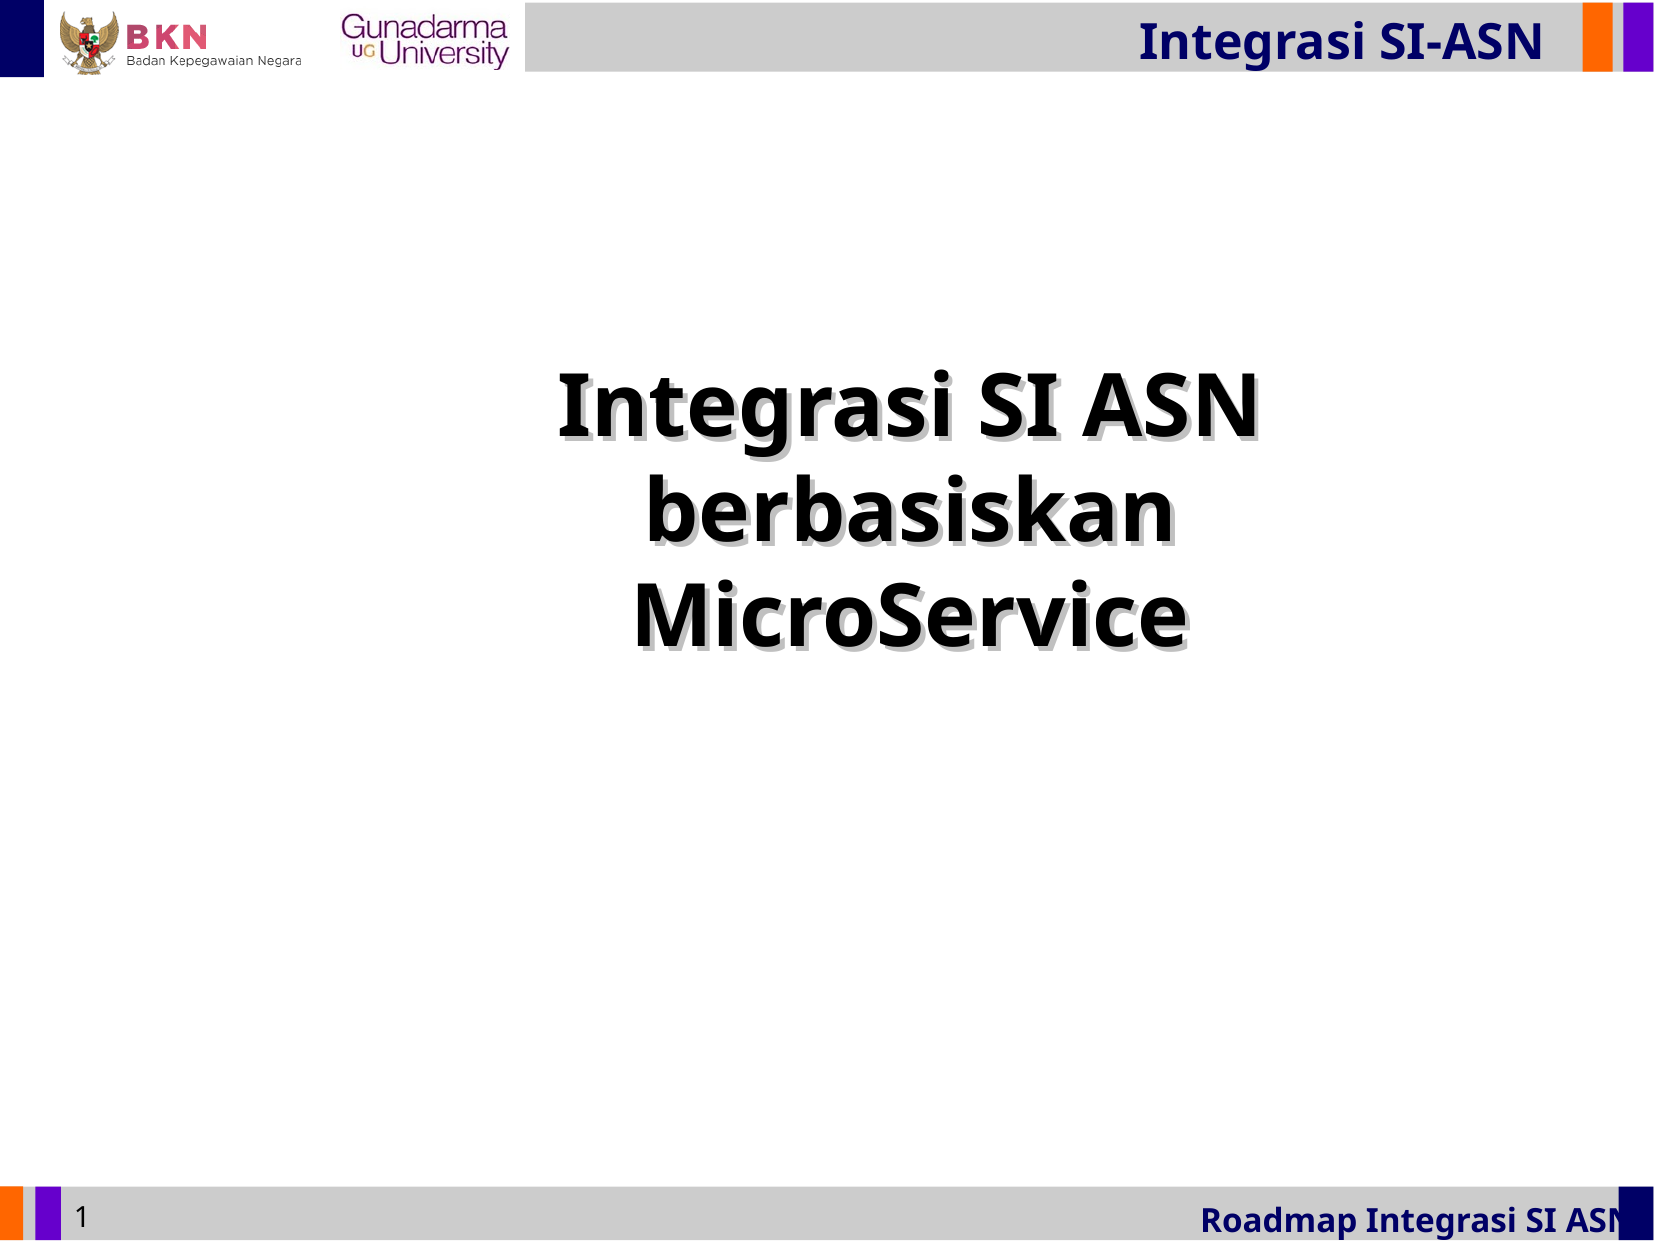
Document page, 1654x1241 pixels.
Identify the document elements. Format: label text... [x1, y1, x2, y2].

picture [340, 0, 510, 70]
picture [60, 11, 301, 75]
title Integrasi SI ASN berbasiskan MicroService [480, 315, 1341, 698]
